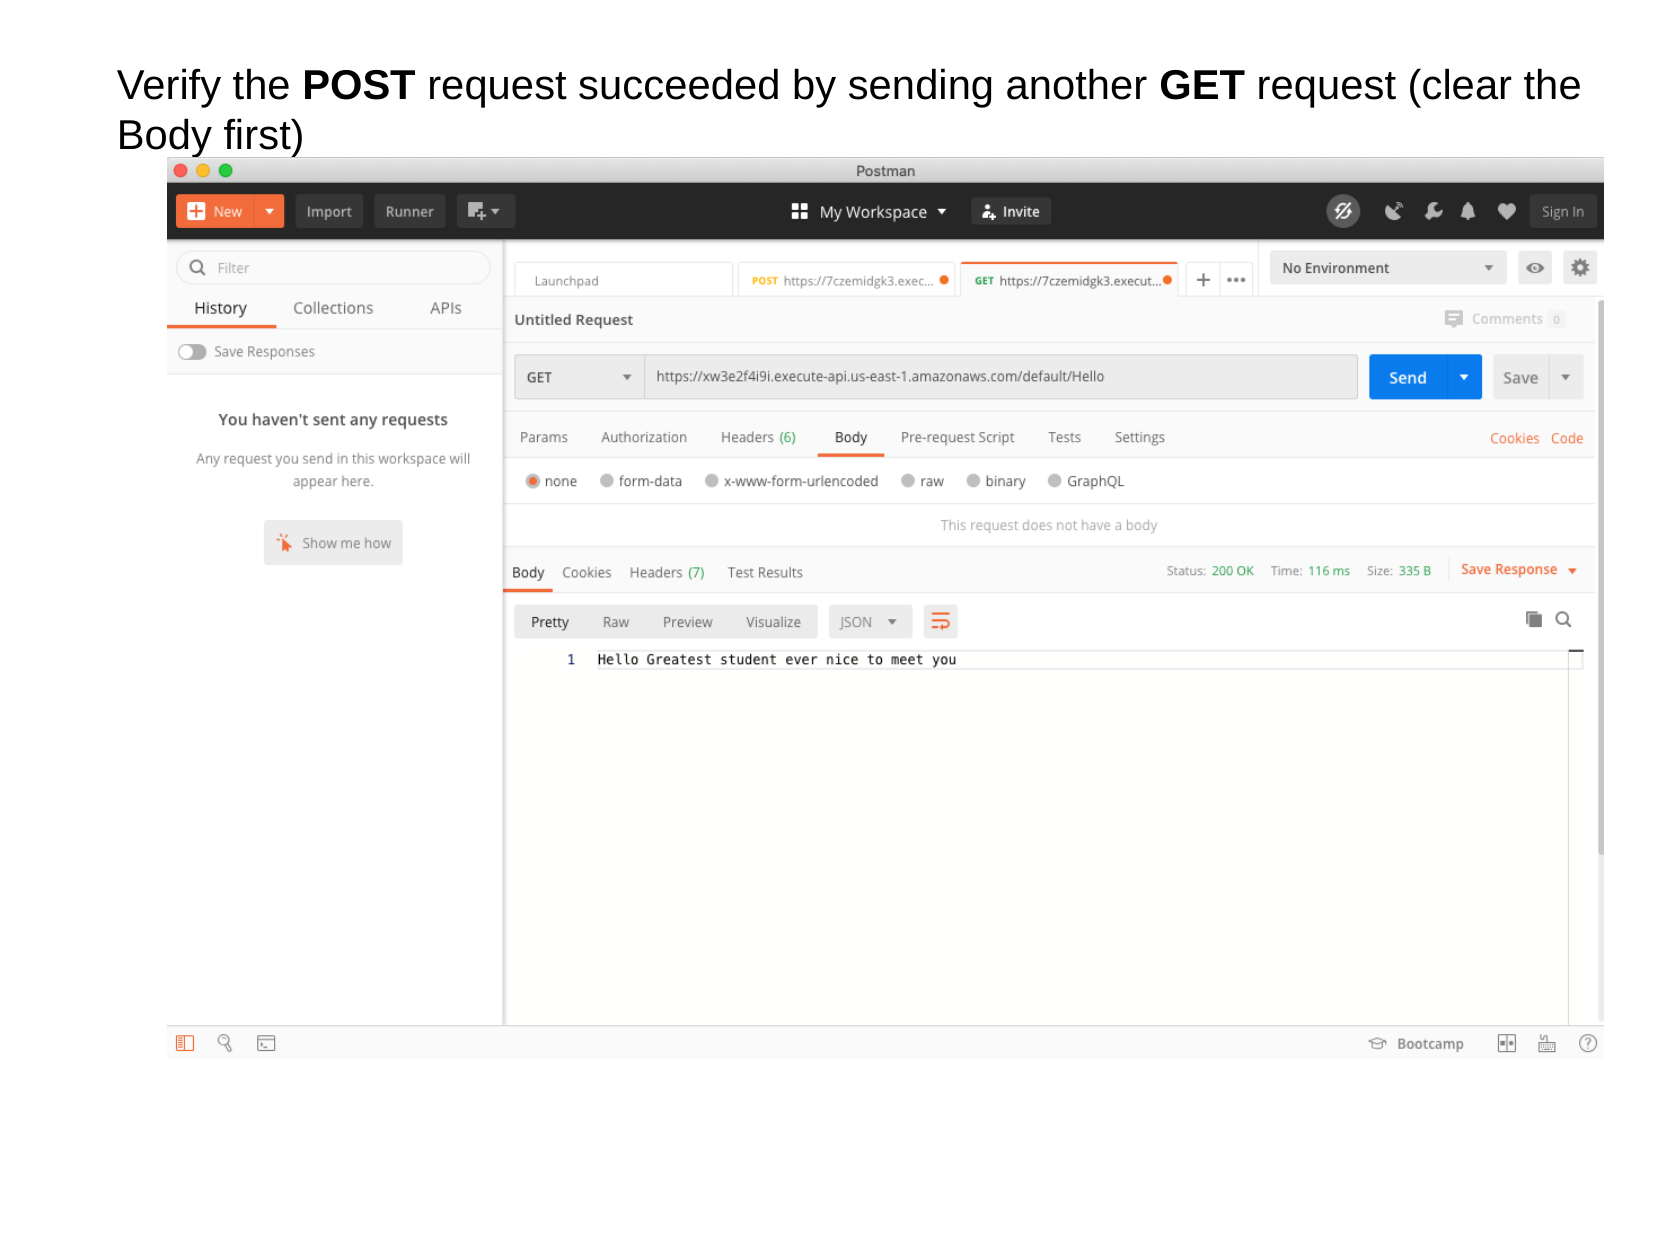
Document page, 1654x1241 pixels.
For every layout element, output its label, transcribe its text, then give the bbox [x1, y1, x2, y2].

picture [167, 157, 1604, 1059]
text_box Verify the POST request succeeded by sending another GET request (clear the Body first) [116, 57, 1654, 158]
